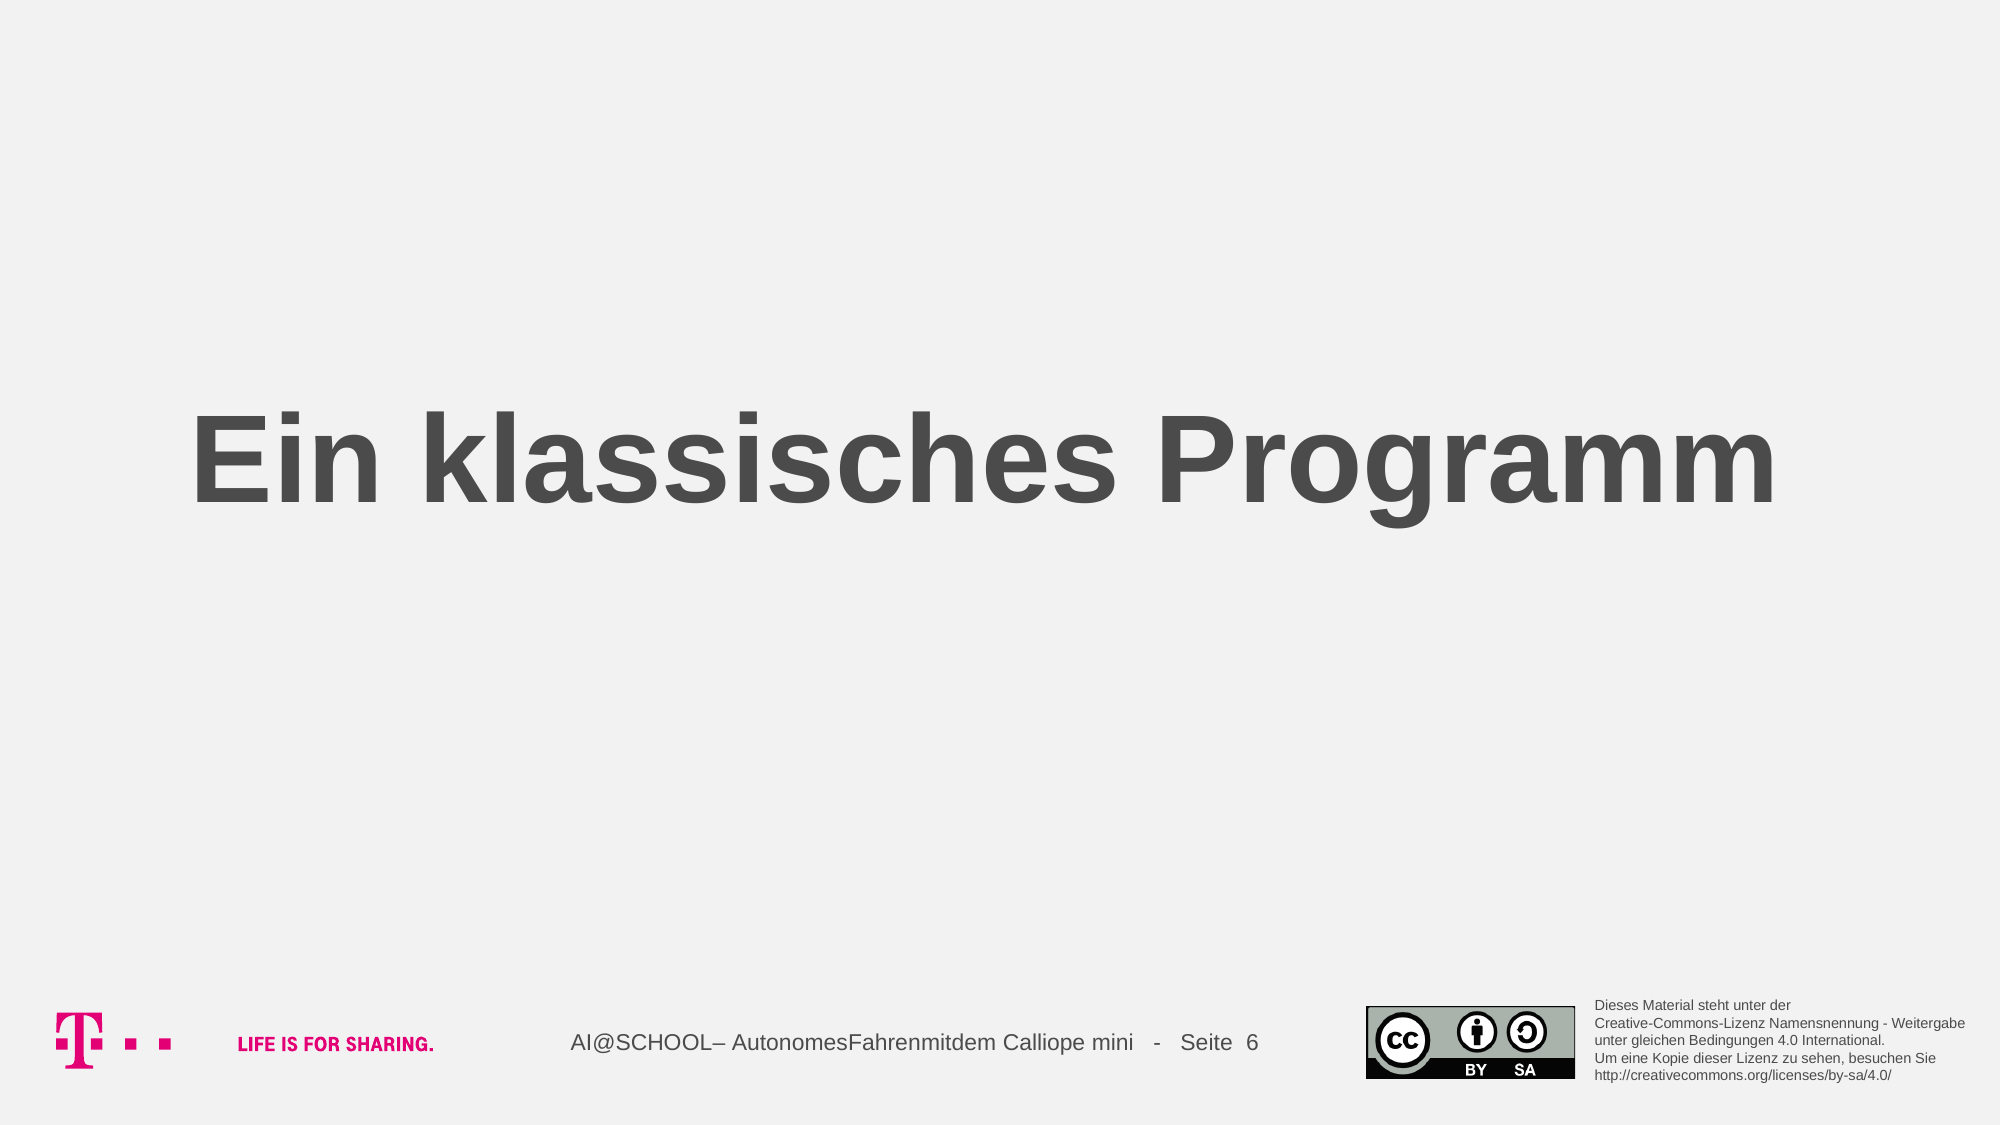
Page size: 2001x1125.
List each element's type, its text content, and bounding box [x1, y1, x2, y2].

text_box Ein klassisches Programm [174, 386, 1826, 550]
